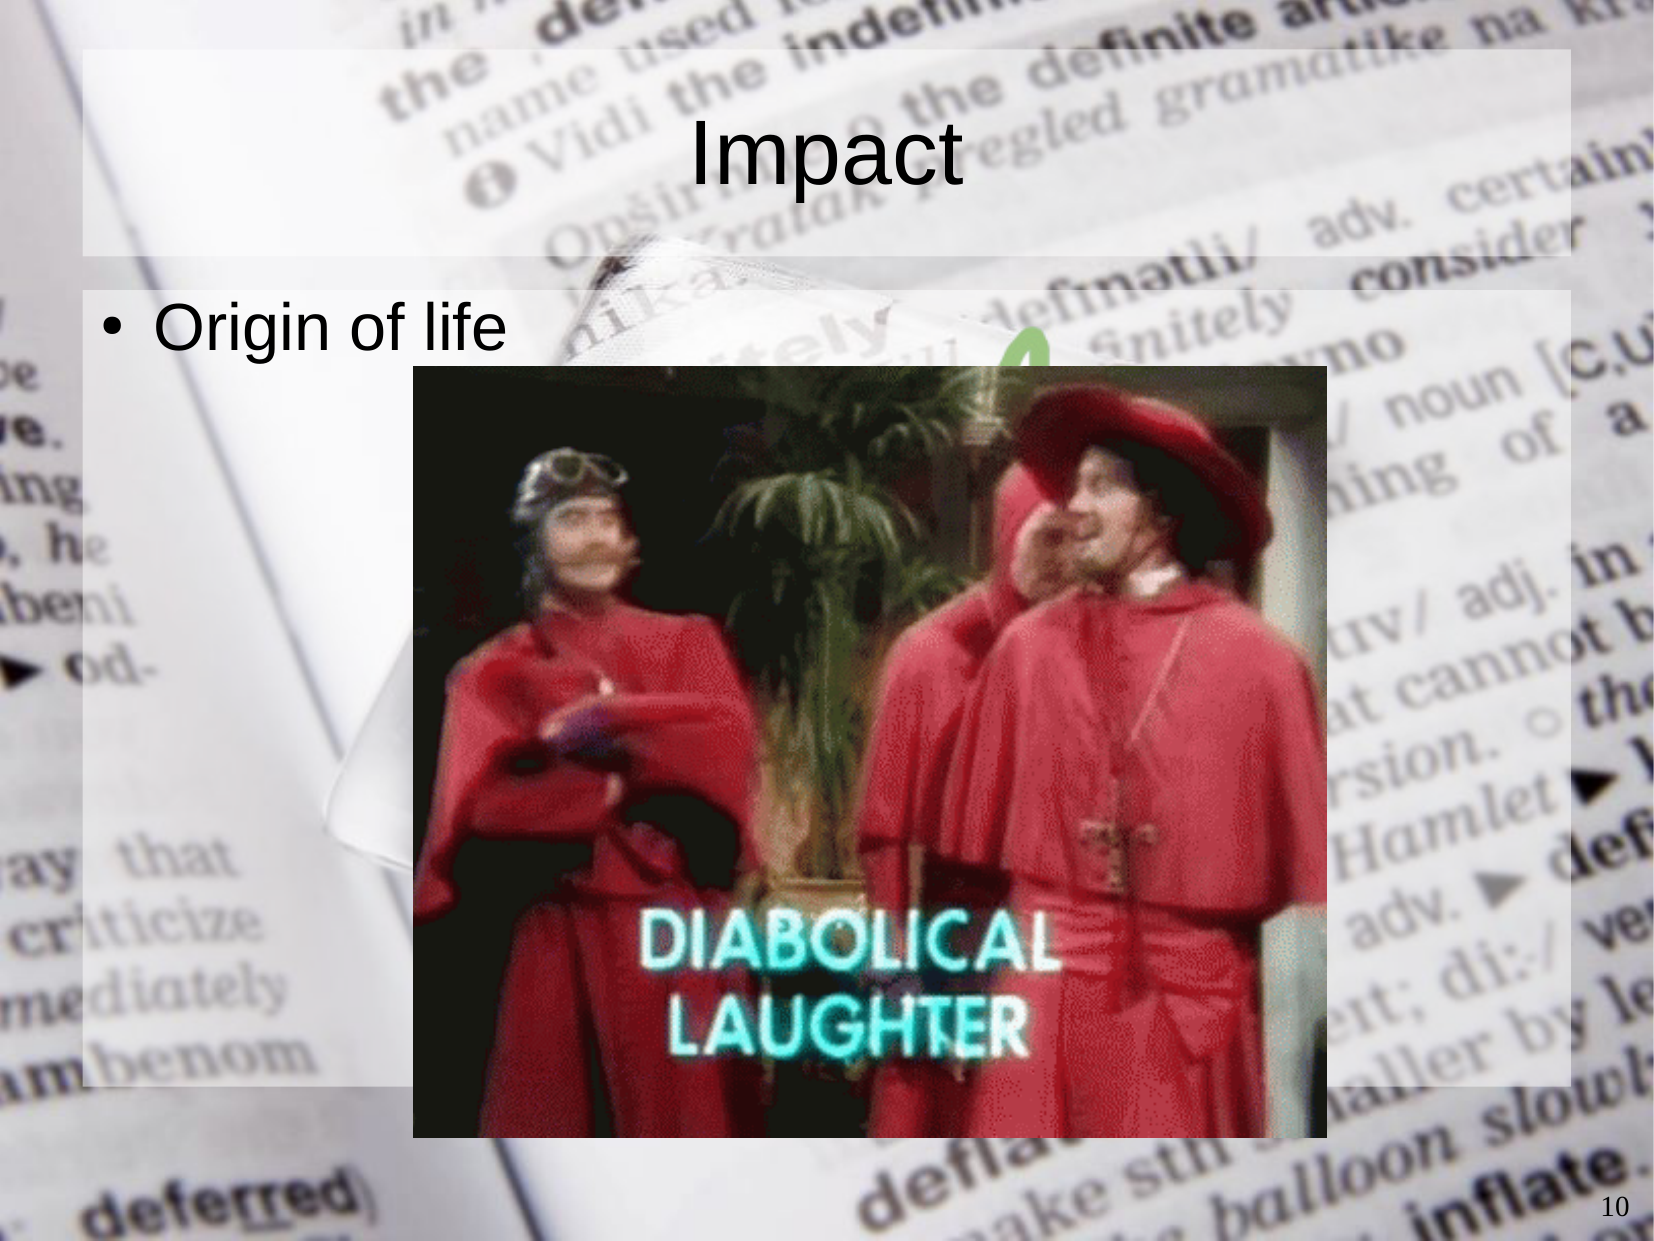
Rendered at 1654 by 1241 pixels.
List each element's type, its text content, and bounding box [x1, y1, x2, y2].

title Impact [82, 49, 1571, 257]
list Origin of life [82, 290, 1571, 1087]
picture [0, 0, 1654, 1241]
